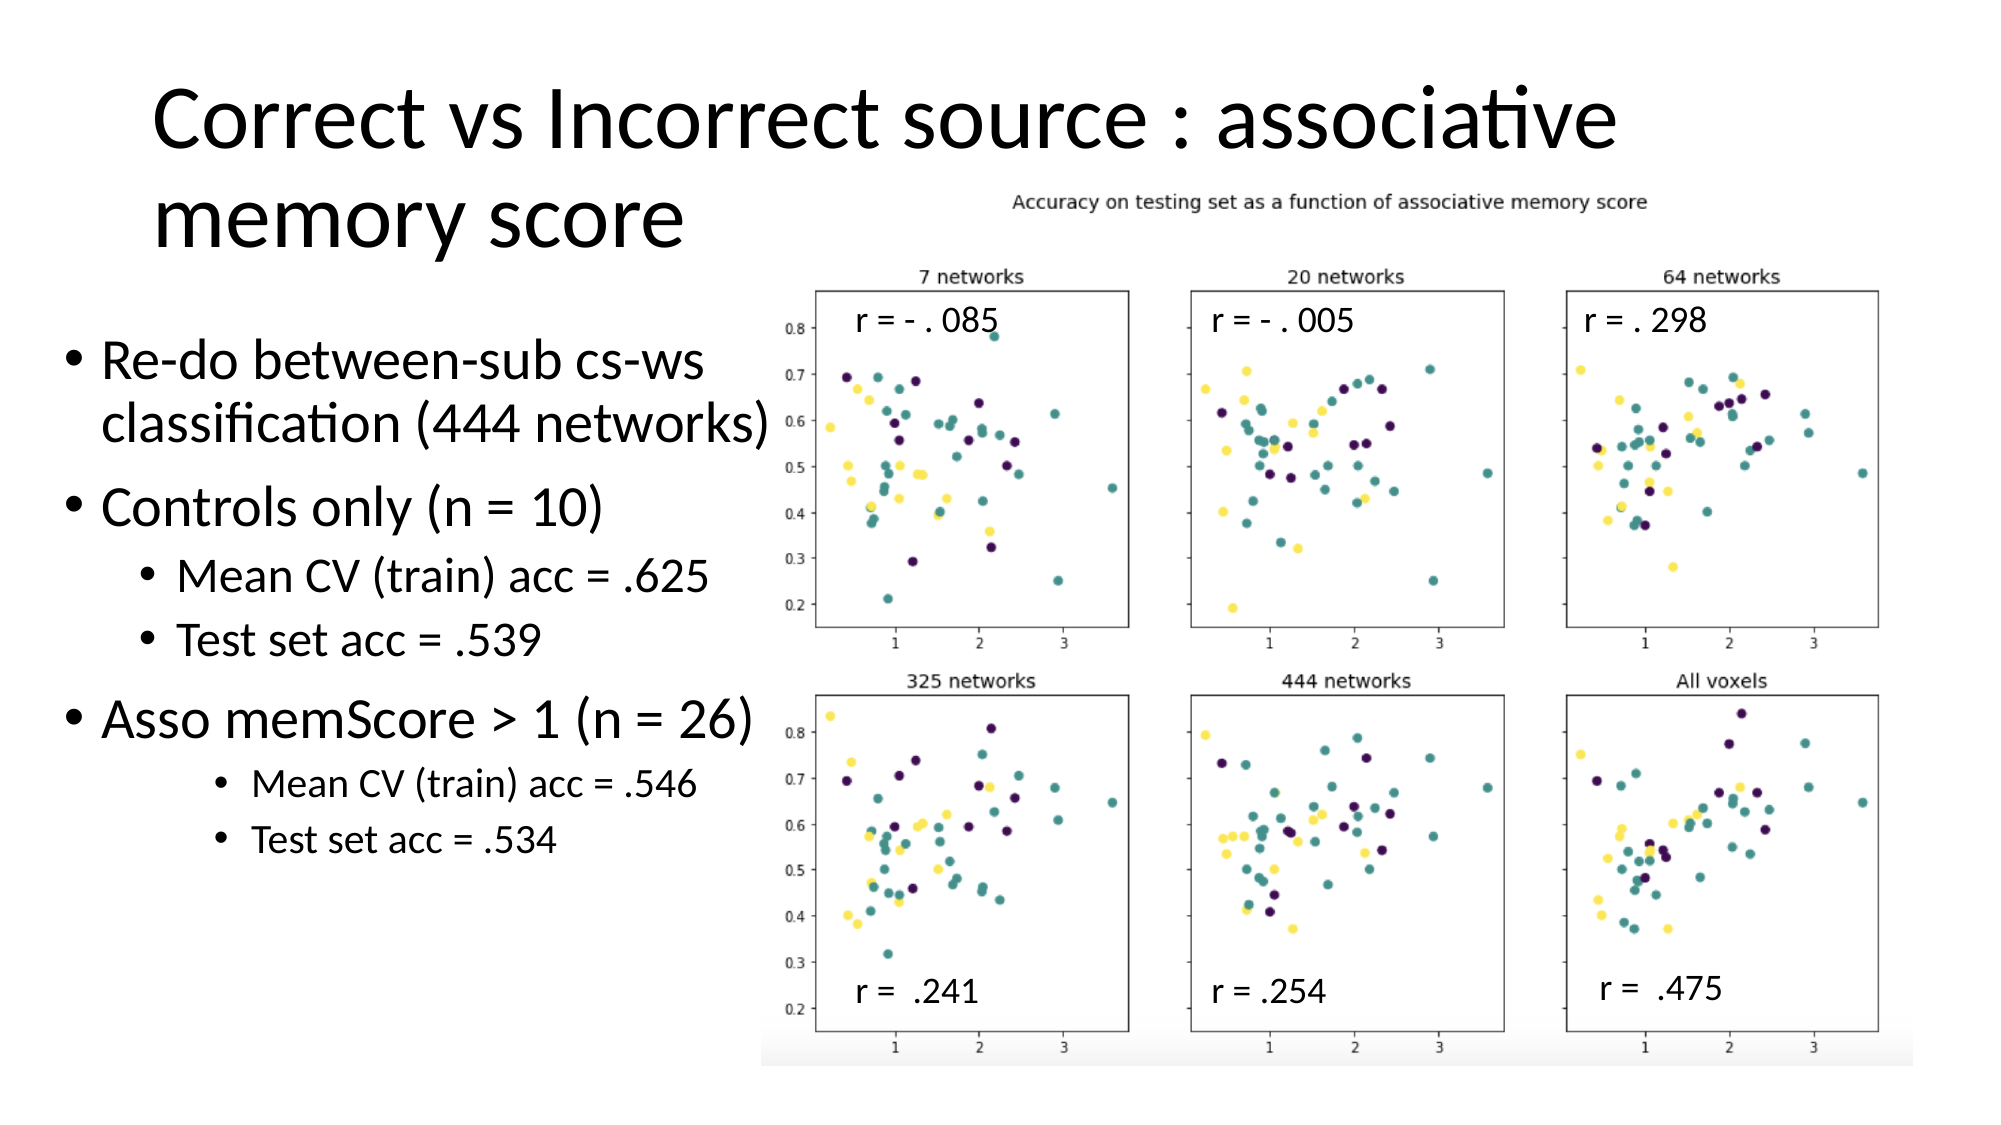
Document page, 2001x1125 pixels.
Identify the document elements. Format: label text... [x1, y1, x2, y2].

picture [761, 184, 1913, 1066]
text_box r = - . 085 [840, 287, 1046, 348]
text_box r = .475 [1584, 955, 1790, 1016]
text_box r = - . 005 [1196, 287, 1402, 348]
text_box r = .241 [840, 958, 1046, 1019]
title Correct vs Incorrect source : associative memory score [137, 59, 1863, 278]
text_box Re-do between-sub cs-ws classification (444 networks) Controls only (n = 10) Mean CV (train) acc = .625 Test set acc = .539 Asso memScore > 1 (n = 26) Mean CV (train) acc = .546 Test set acc = .534 [48, 321, 810, 1036]
text_box r = .254 [1196, 958, 1402, 1019]
text_box r = . 298 [1569, 287, 1775, 348]
